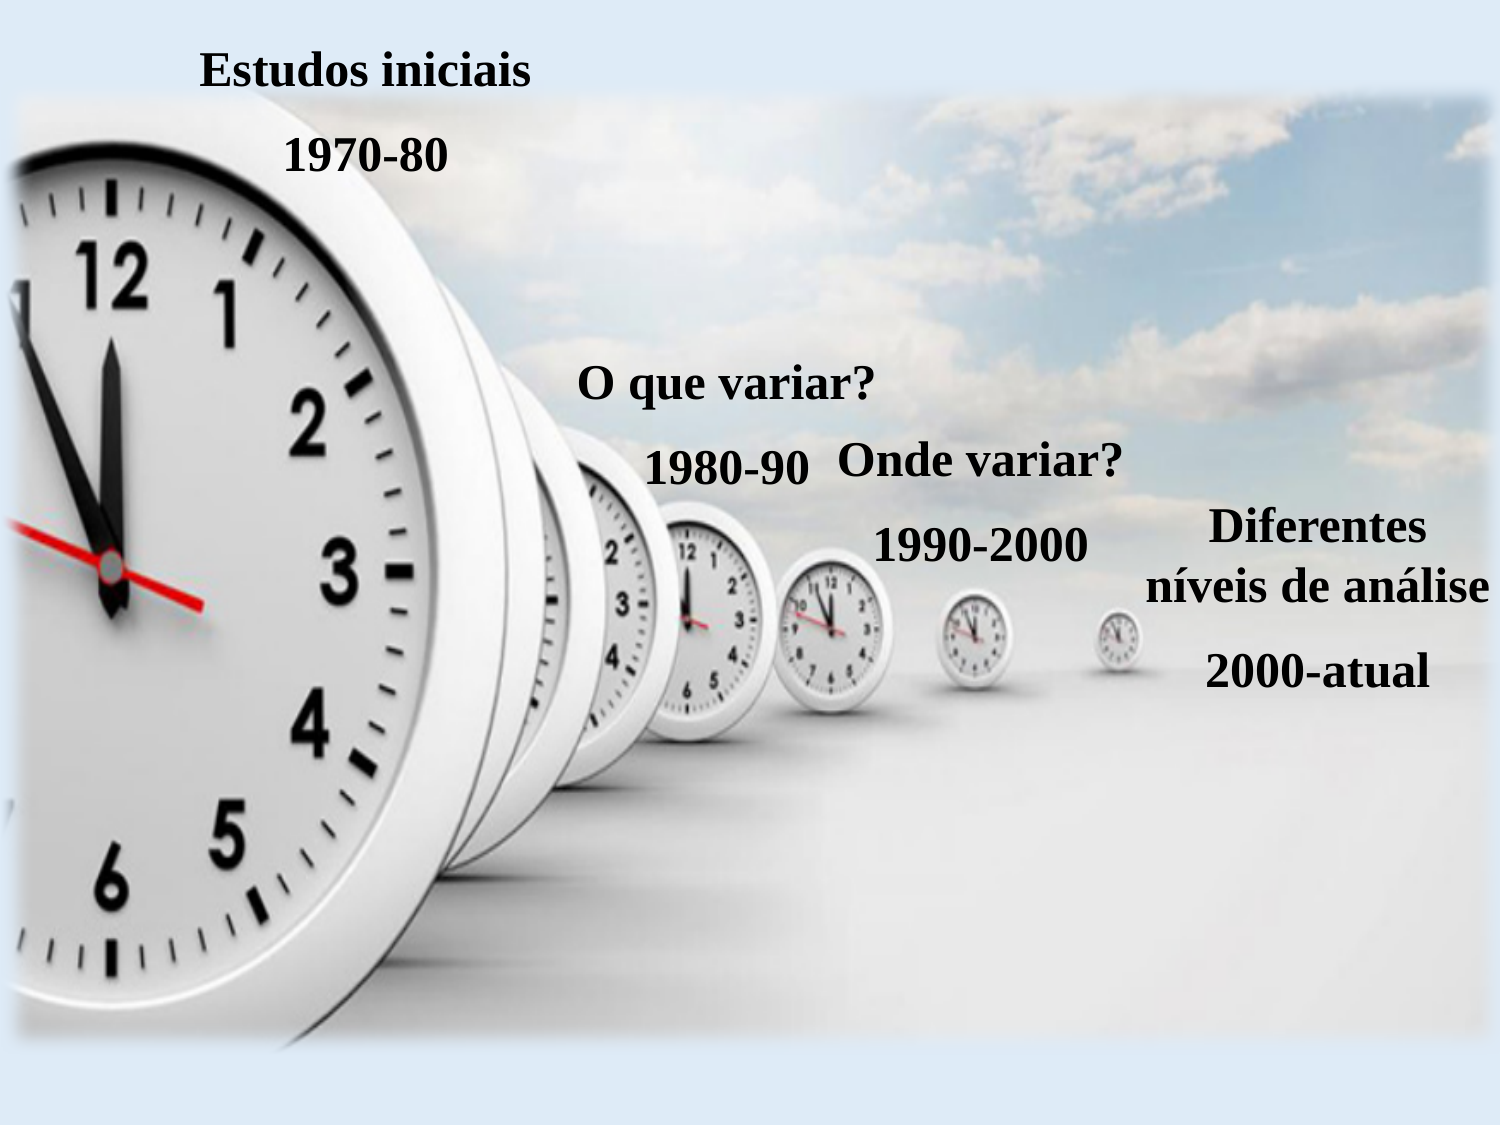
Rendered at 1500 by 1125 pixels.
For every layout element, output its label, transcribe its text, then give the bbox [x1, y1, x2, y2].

text_box O que variar? 1980-90 [538, 342, 916, 503]
text_box Onde variar? 1990-2000 [792, 419, 1170, 579]
text_box Diferentes níveis de análise 2000-atual [1129, 485, 1500, 706]
text_box Estudos iniciais 1970-80 [177, 29, 555, 252]
picture [1, 80, 1500, 1057]
